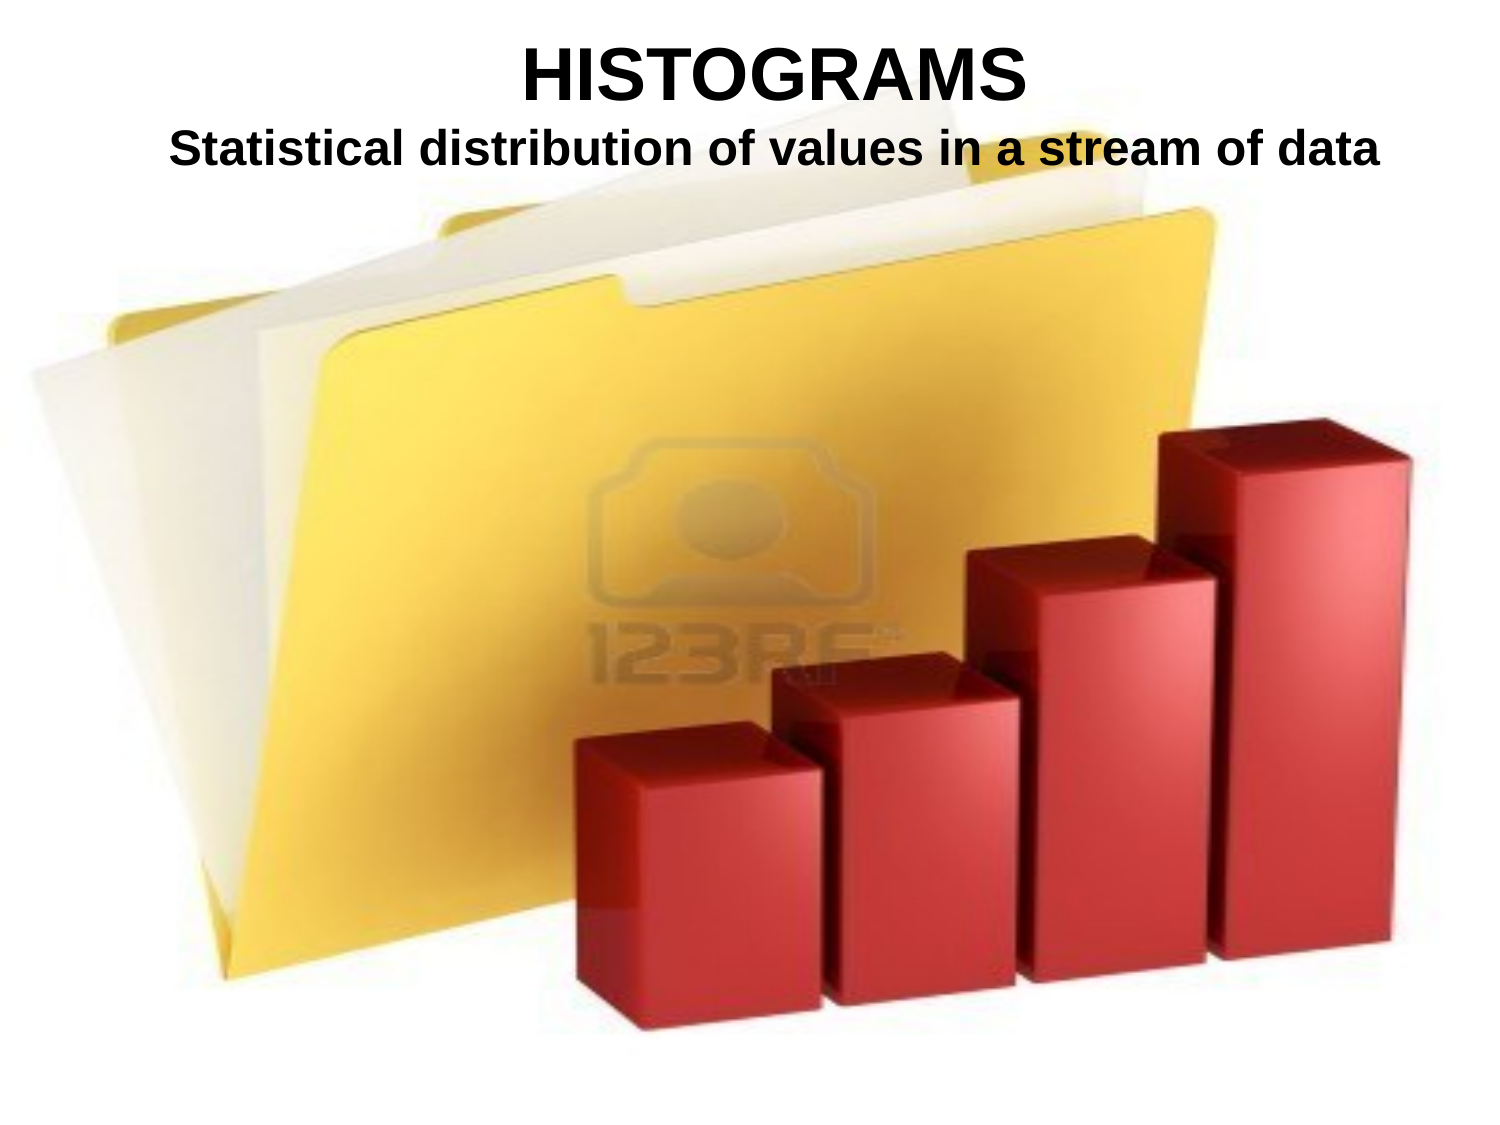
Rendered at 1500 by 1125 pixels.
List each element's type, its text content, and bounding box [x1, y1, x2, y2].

text_box HISTOGRAMS Statistical distribution of values in a stream of data [137, 17, 1413, 183]
picture [0, 0, 1500, 1125]
